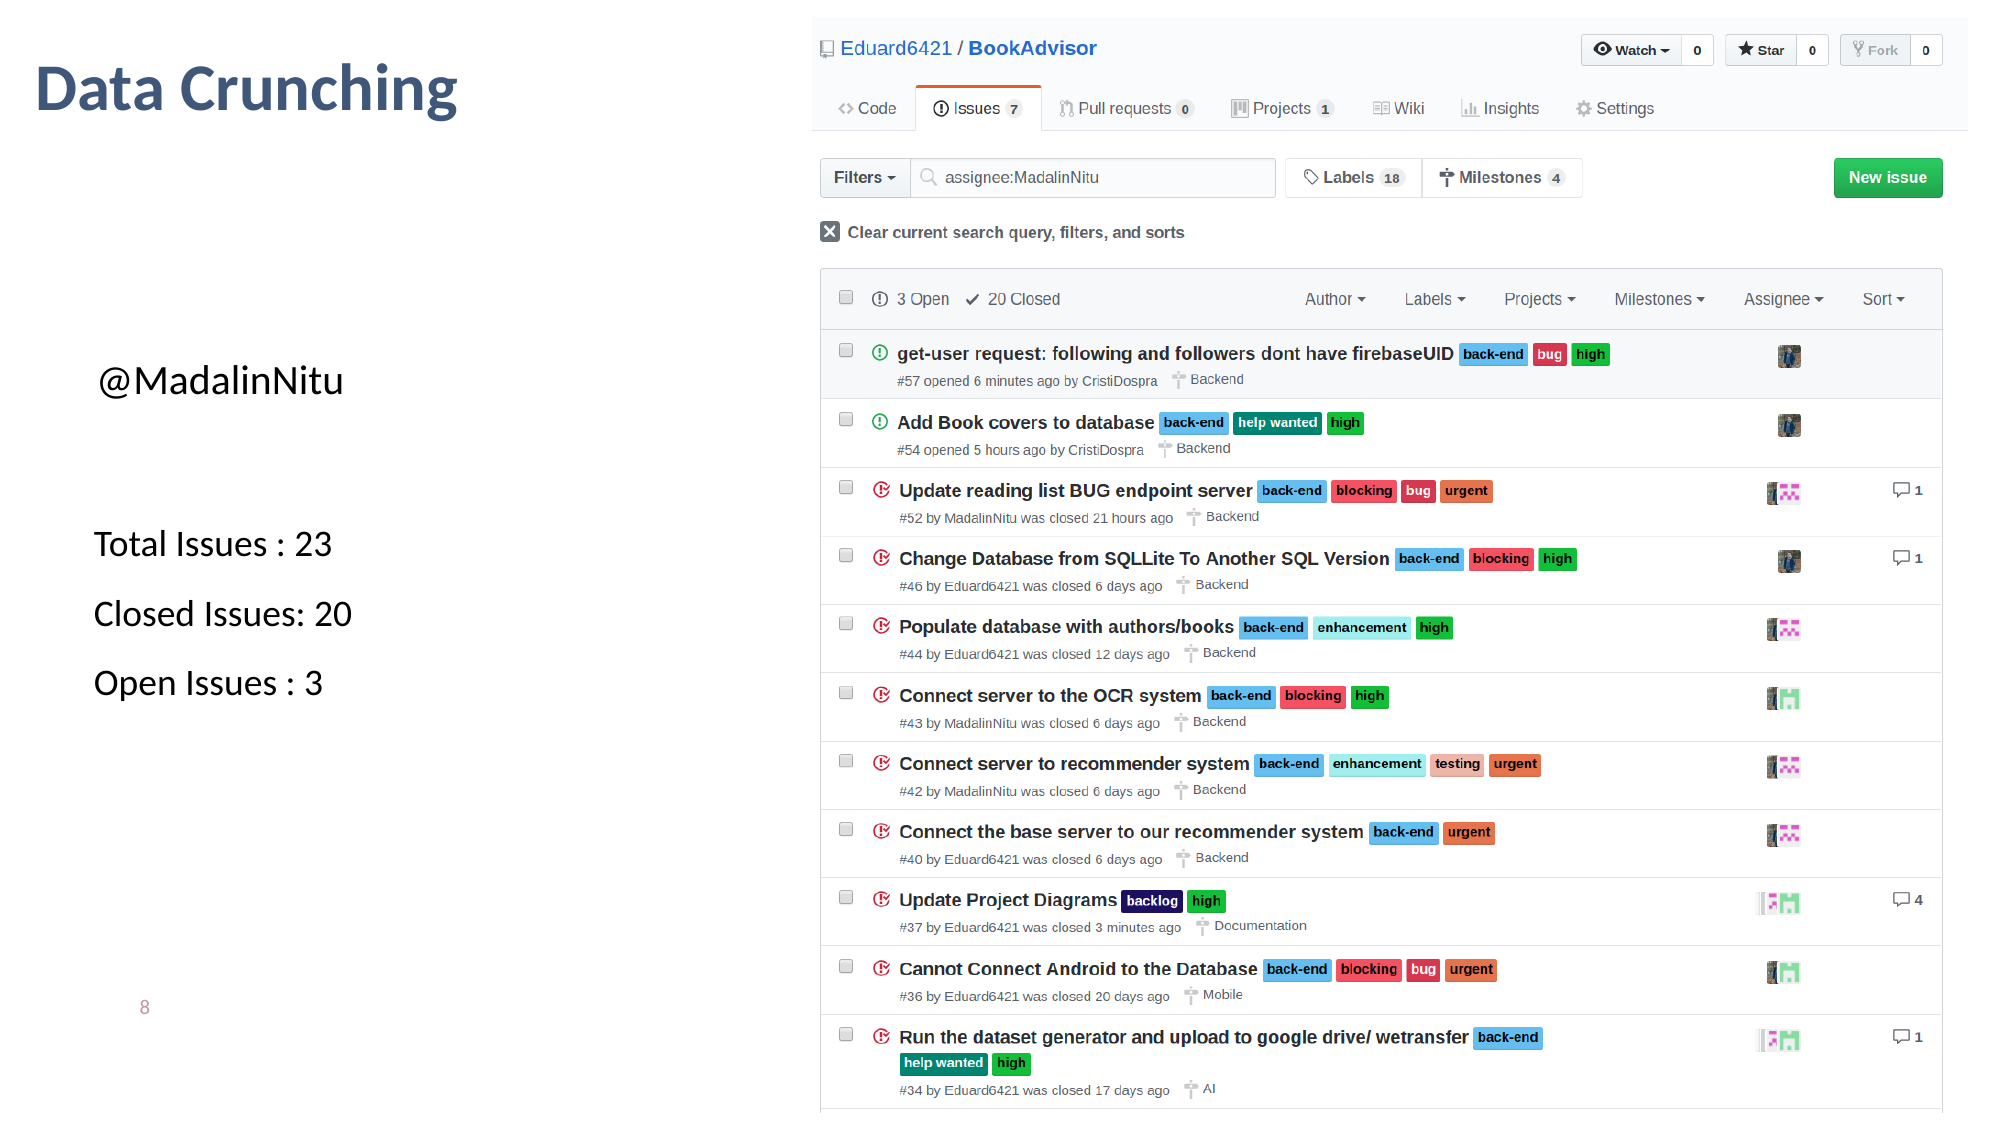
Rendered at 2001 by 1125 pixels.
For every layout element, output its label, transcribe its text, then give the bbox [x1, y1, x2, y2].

list @MadalinNitu [90, 358, 812, 646]
text_box [105, 993, 170, 1033]
picture [812, 17, 1968, 1113]
title Data Crunching [30, 41, 721, 136]
list Total Issues : 23 Closed Issues: 20 Open Issues : 3 [88, 523, 812, 811]
